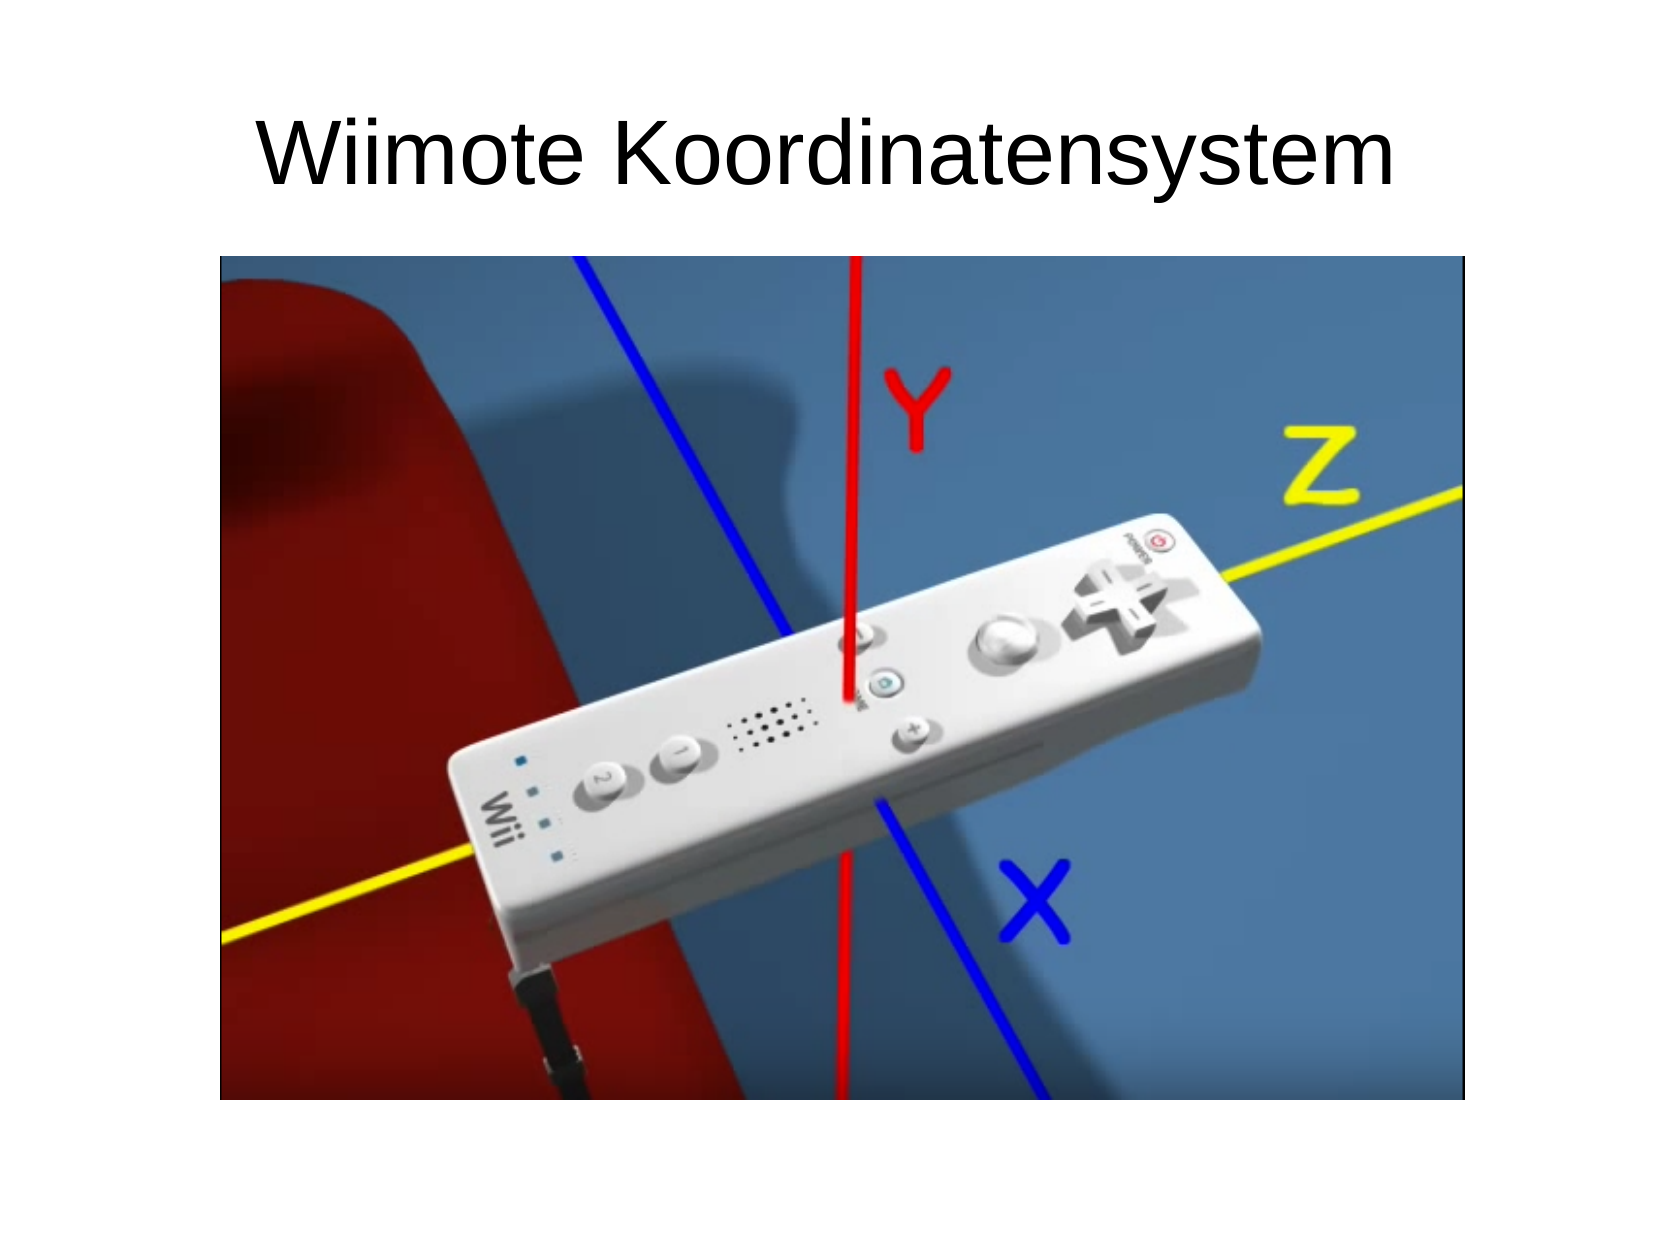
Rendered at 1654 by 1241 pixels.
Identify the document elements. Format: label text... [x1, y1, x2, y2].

picture [220, 256, 1465, 1100]
title Wiimote Koordinatensystem [82, 49, 1571, 257]
